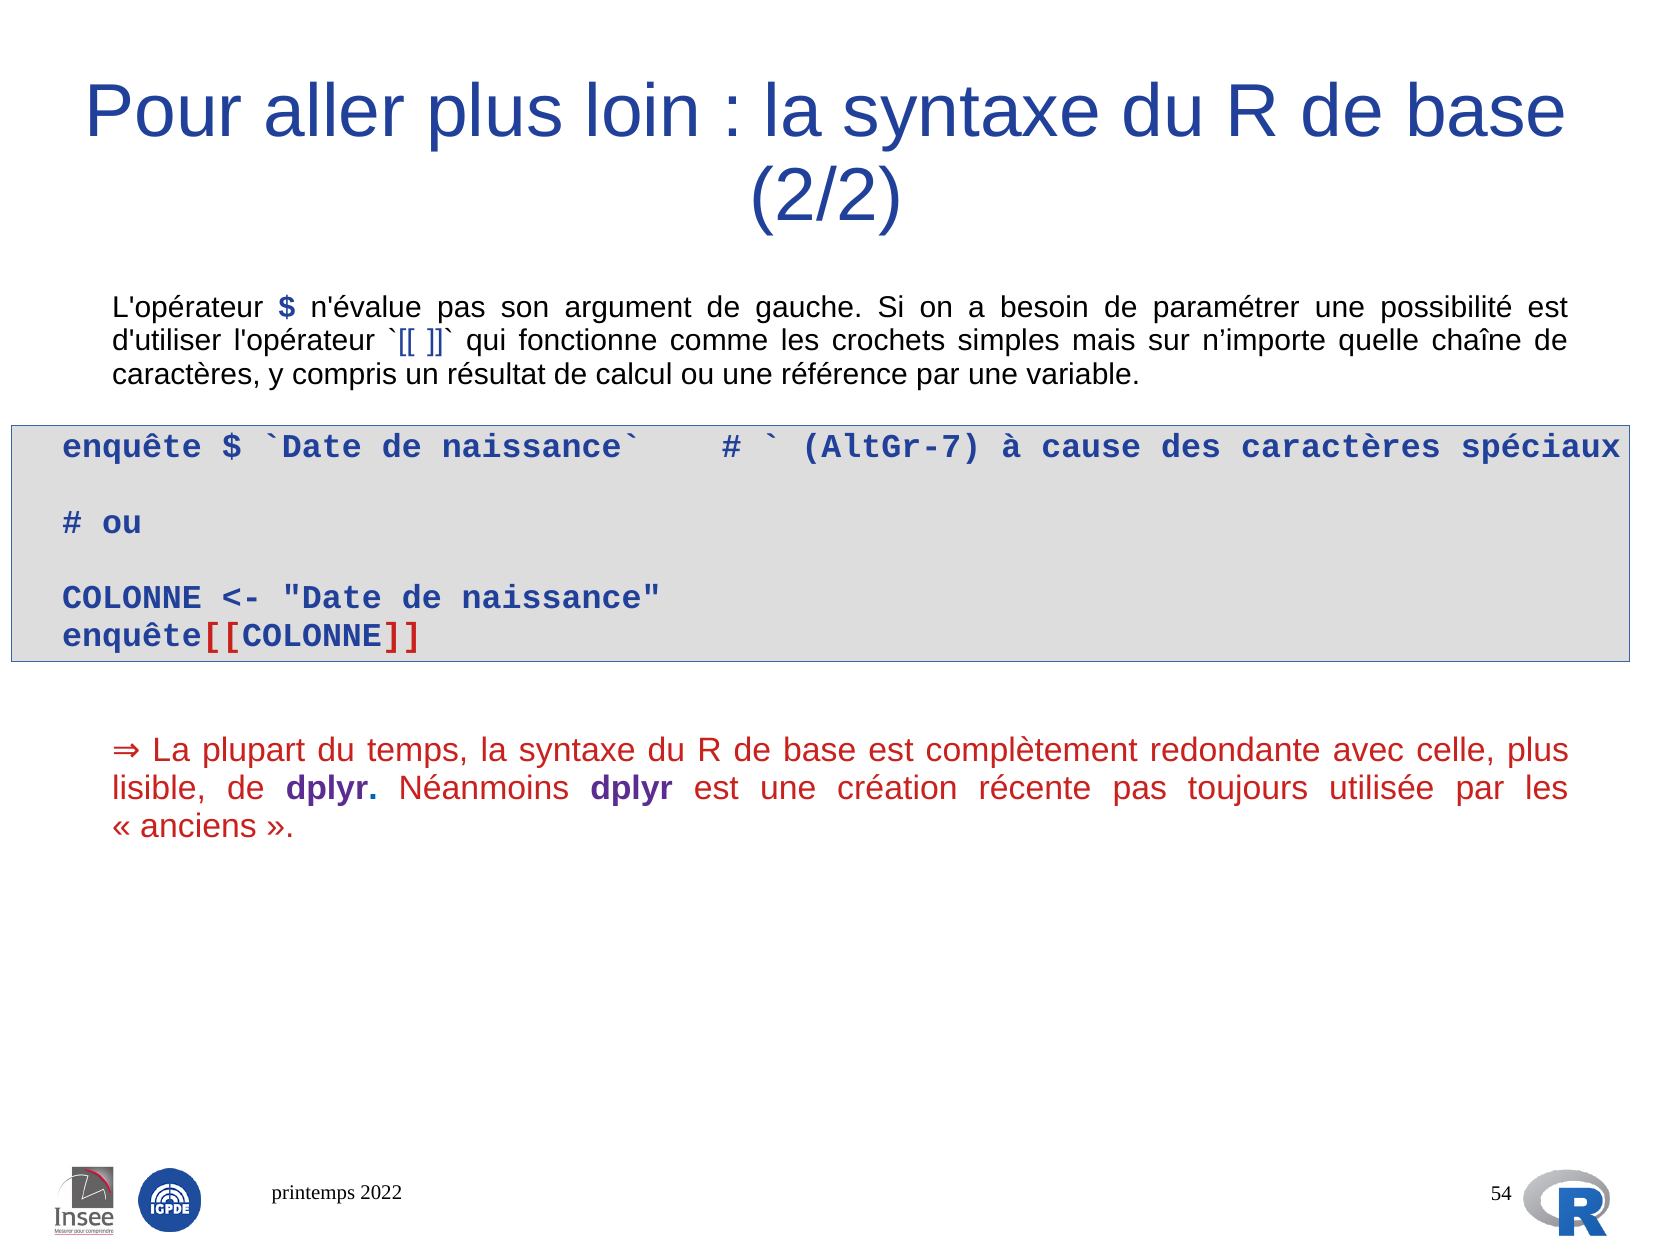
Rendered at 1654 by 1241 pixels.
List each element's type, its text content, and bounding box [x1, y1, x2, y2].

title Pour aller plus loin : la syntaxe du R de base (2/2) [82, 49, 1571, 257]
list L'opérateur $ n'évalue pas son argument de gauche. Si on a besoin de paramétrer une possibilité est d'utiliser l'opérateur `[[ ]]` qui fonctionne comme les crochets simples mais sur n’importe quelle chaîne de caractères, y compris un résultat de calcul ou une référence par une variable. ⇒ La plupart du temps, la syntaxe du R de base est complètement redondante avec celle, plus lisible, de dplyr. Néanmoins dplyr est une création récente pas toujours utilisée par les « anciens ». [80, 290, 1569, 425]
text_box enquête $ `Date de naissance` # ` (AltGr-7) à cause des caractères spéciaux # ou COLONNE <- "Date de naissance" enquête[[COLONNE]] [11, 425, 1630, 662]
list L'opérateur $ n'évalue pas son argument de gauche. Si on a besoin de paramétrer une possibilité est d'utiliser l'opérateur `[[ ]]` qui fonctionne comme les crochets simples mais sur n’importe quelle chaîne de caractères, y compris un résultat de calcul ou une référence par une variable. ⇒ La plupart du temps, la syntaxe du R de base est complètement redondante avec celle, plus lisible, de dplyr. Néanmoins dplyr est une création récente pas toujours utilisée par les « anciens ». [80, 662, 1569, 851]
picture [47, 1163, 120, 1236]
picture [1523, 1169, 1610, 1236]
picture [138, 1168, 201, 1232]
